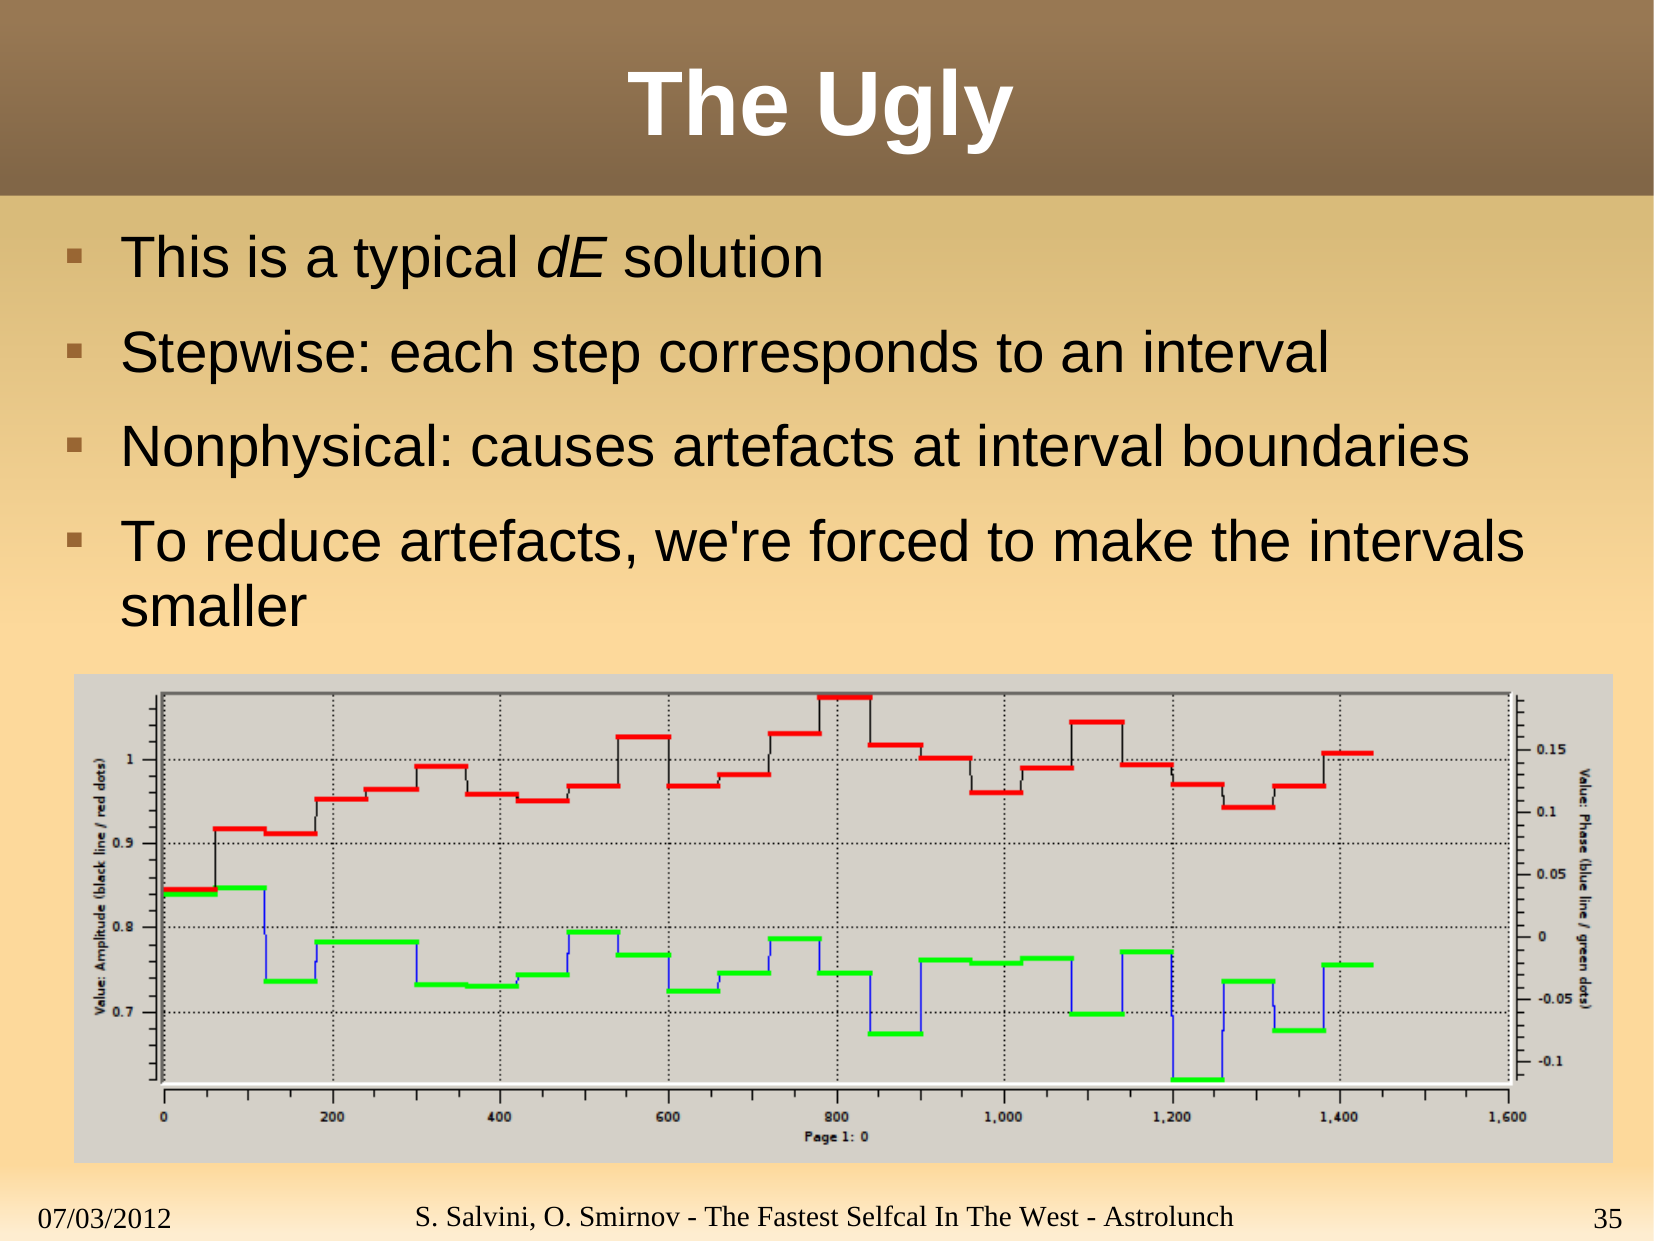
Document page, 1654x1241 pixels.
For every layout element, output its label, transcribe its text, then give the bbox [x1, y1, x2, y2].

title The Ugly [76, 7, 1565, 200]
picture [0, 0, 1654, 1241]
list This is a typical dE solution Stepwise: each step corresponds to an interval Nonphysical: causes artefacts at interval boundaries To reduce artefacts, we're forced to make the intervals smaller [49, 225, 1538, 1029]
